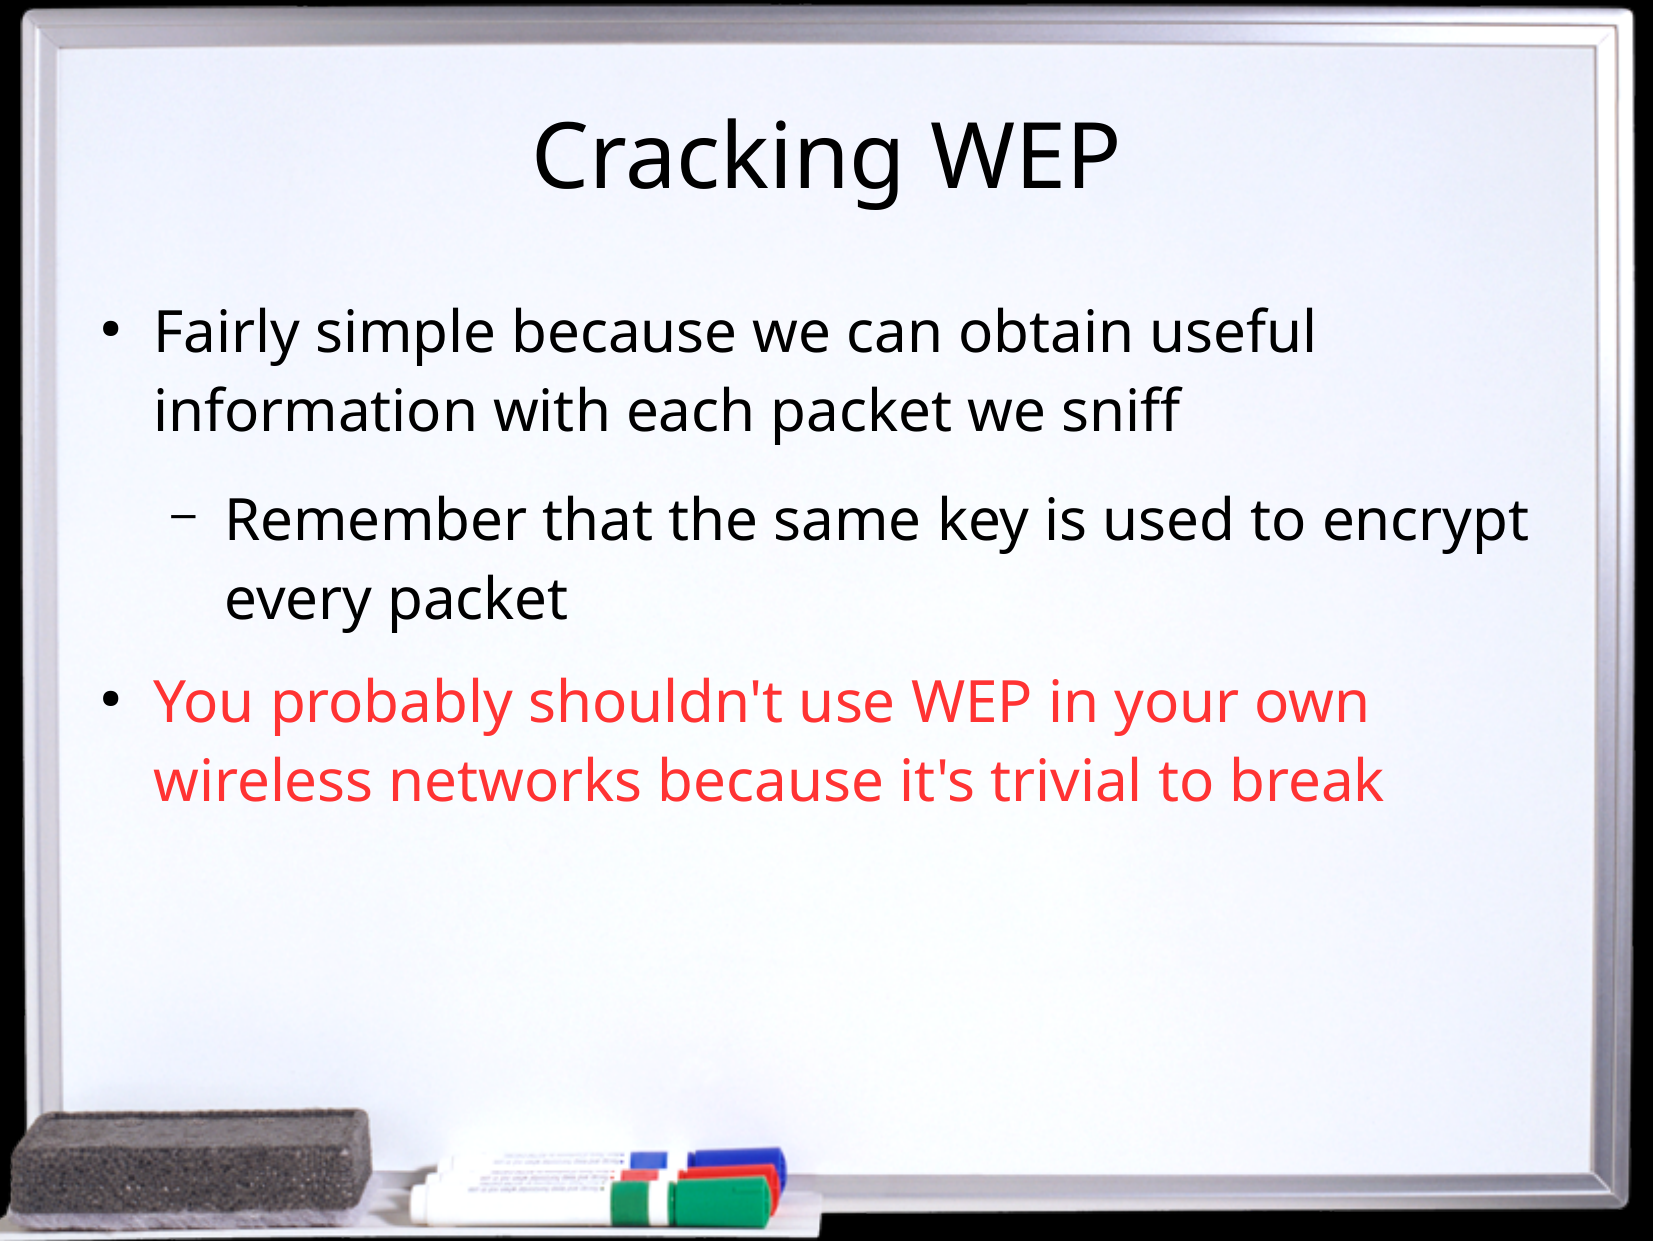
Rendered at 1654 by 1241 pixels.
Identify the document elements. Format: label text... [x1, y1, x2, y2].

list Fairly simple because we can obtain useful information with each packet we sniff Remember that the same key is used to encrypt every packet You probably shouldn't use WEP in your own wireless networks because it's trivial to break [82, 290, 1571, 1109]
picture [0, 0, 1654, 1241]
title Cracking WEP [82, 49, 1571, 257]
